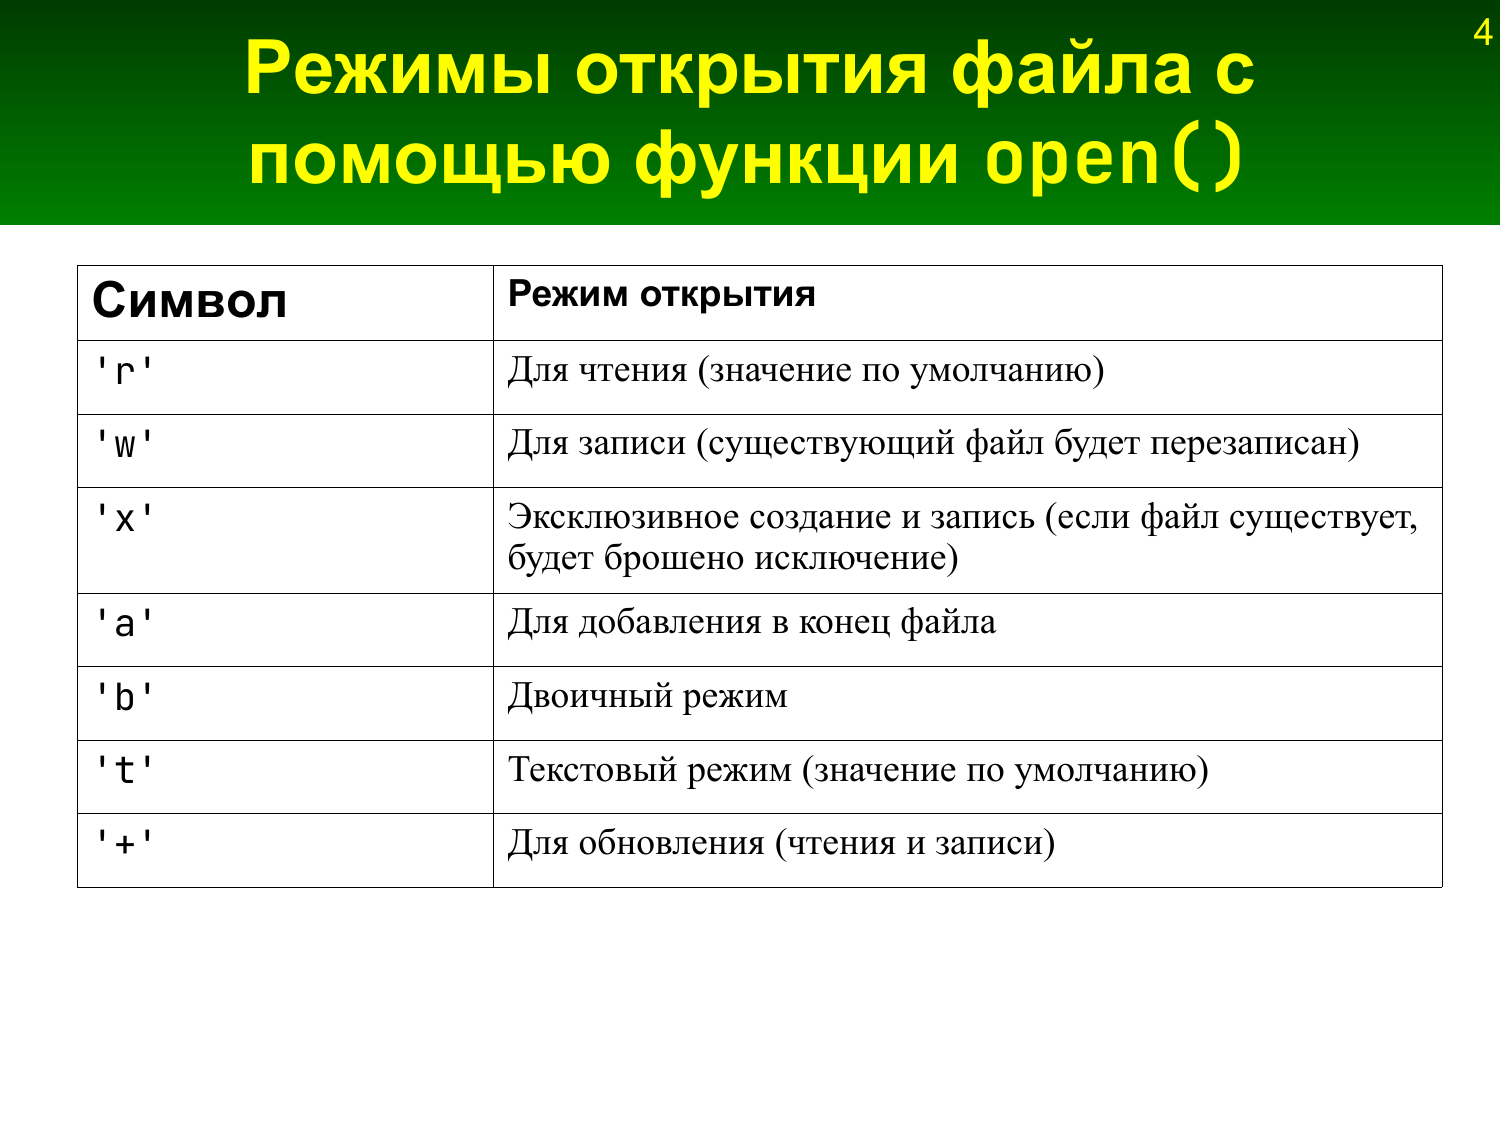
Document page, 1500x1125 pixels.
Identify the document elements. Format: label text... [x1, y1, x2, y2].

table_header Режим открытия [494, 266, 1442, 340]
table_cell Текстовый режим (значение по умолчанию) [494, 741, 1442, 813]
table_cell 'x' [78, 488, 493, 593]
table_cell 't' [78, 741, 493, 813]
table_cell 'a' [78, 594, 493, 666]
table_cell Двоичный режим [494, 667, 1442, 740]
table_cell '+' [78, 814, 493, 887]
table_header Символ [78, 266, 493, 340]
table_cell Для добавления в конец файла [494, 594, 1442, 666]
table_cell Для обновления (чтения и записи) [494, 814, 1442, 887]
table_cell 'b' [78, 667, 493, 740]
table_cell Для чтения (значение по умолчанию) [494, 341, 1442, 414]
table_cell Для записи (существующий файл будет перезаписан) [494, 415, 1442, 487]
table_cell 'r' [78, 341, 493, 414]
table_cell 'w' [78, 415, 493, 487]
title Режимы открытия файла с помощью функции open() [112, 10, 1388, 207]
table_cell Эксклюзивное создание и запись (если файл существует, будет брошено исключение) [494, 488, 1442, 593]
